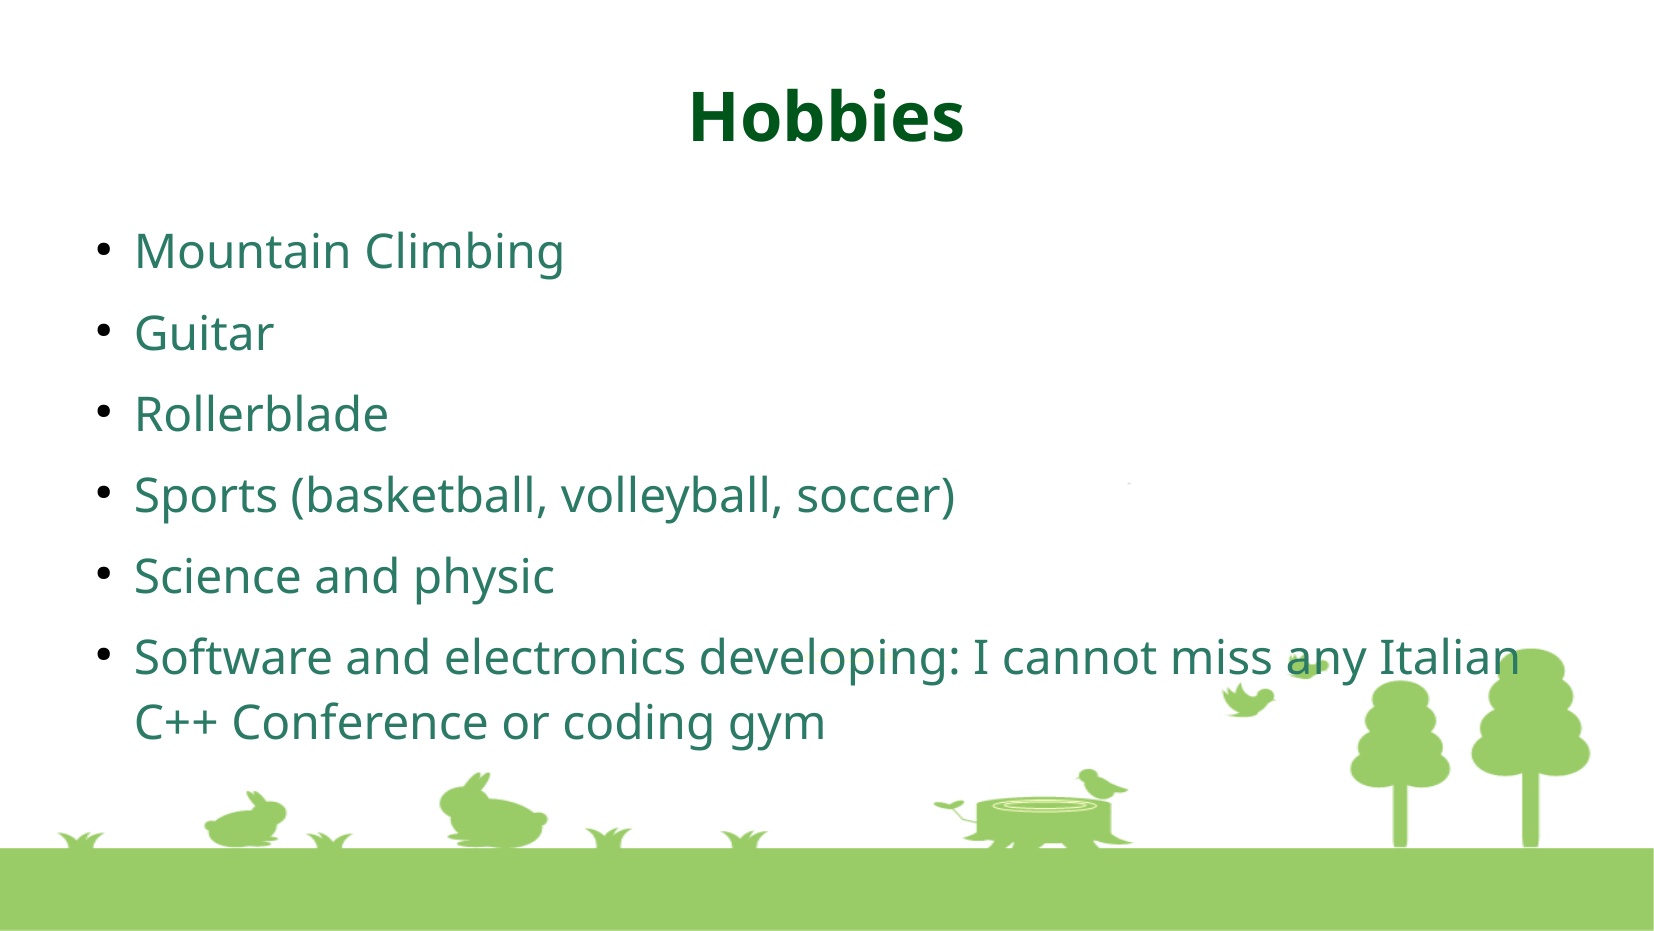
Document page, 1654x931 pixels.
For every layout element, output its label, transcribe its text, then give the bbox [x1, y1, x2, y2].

title Hobbies [82, 37, 1571, 193]
list Mountain Climbing Guitar Rollerblade Sports (basketball, volleyball, soccer) Science and physic Software and electronics developing: I cannot miss any Italian C++ Conference or coding gym [82, 217, 1571, 758]
picture [0, 0, 1654, 931]
